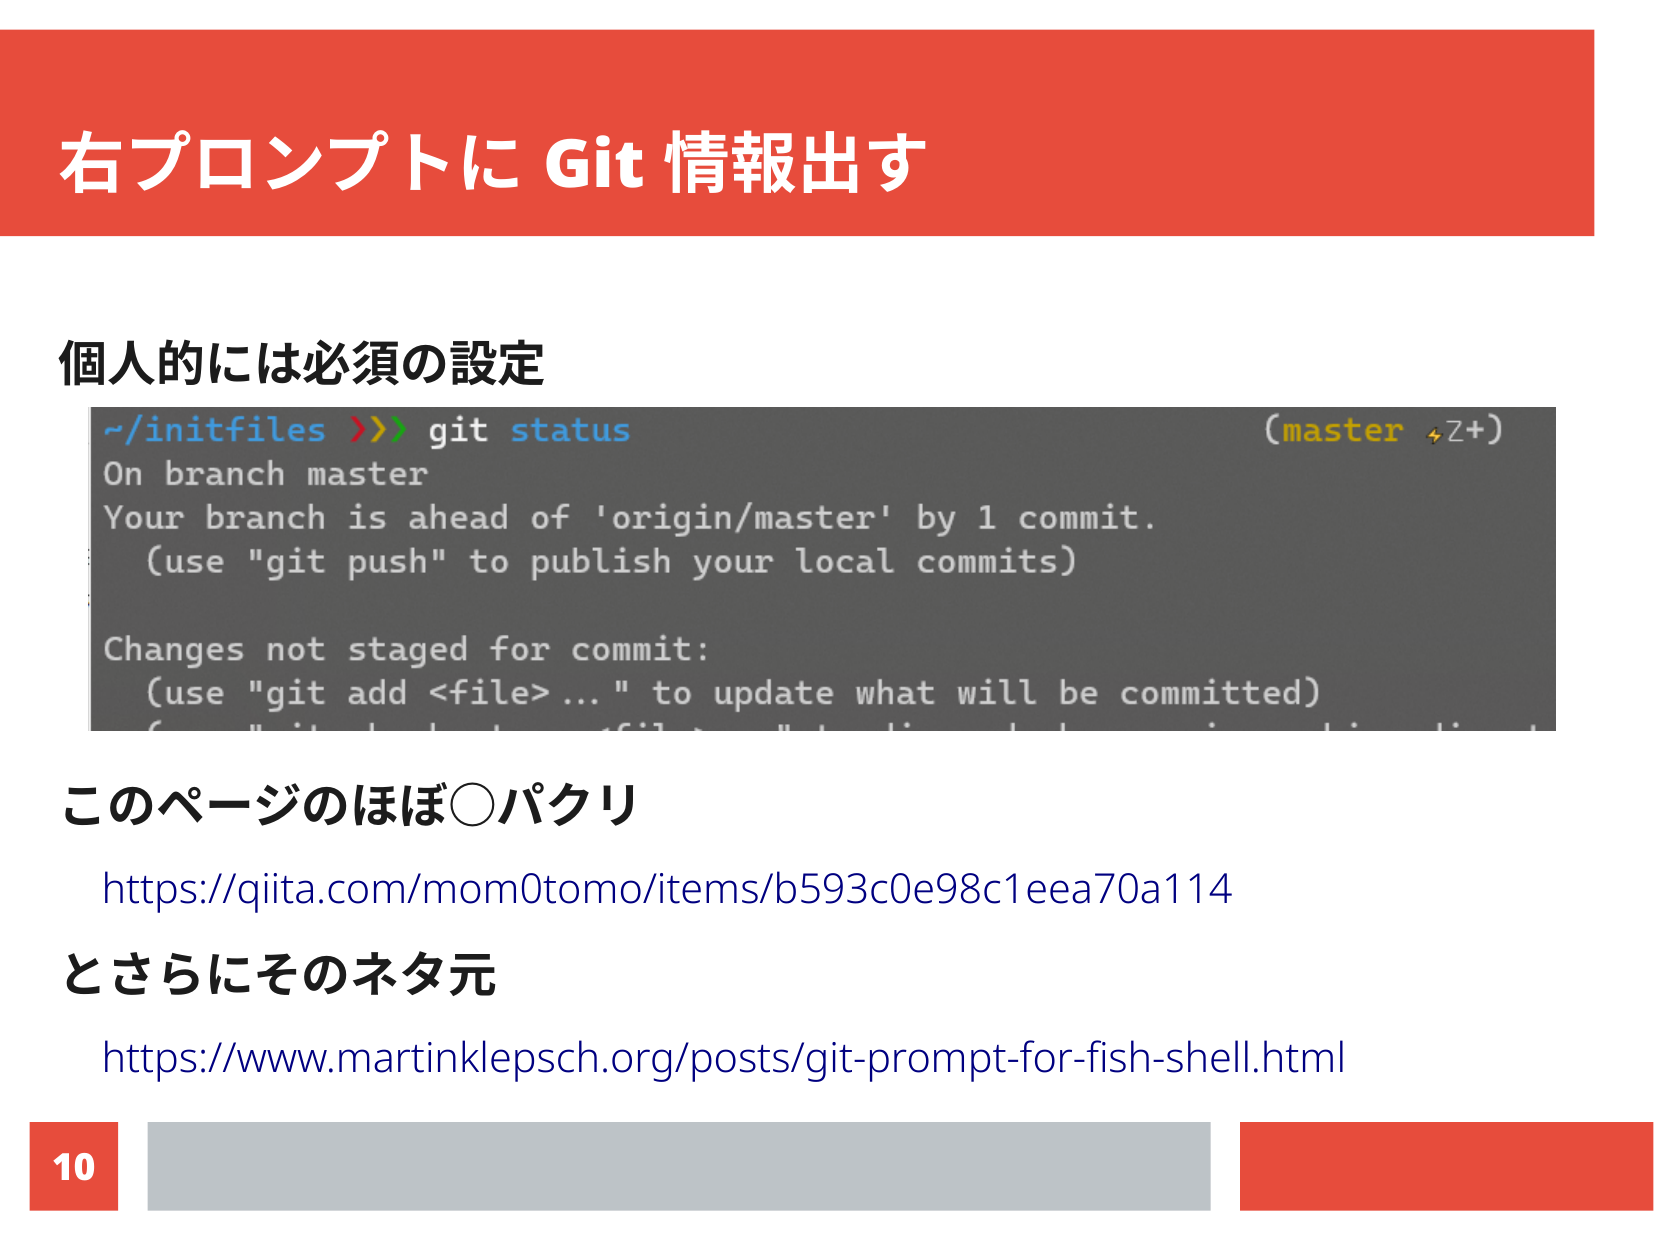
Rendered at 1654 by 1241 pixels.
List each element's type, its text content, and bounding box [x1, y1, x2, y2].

list 個人的には必須の設定 このページのほぼ○パクリ https://qiita.com/mom0tomo/items/b593c0e98c1eea70a114 とさらにそのネタ元 https://www.martinklepsch.org/posts/git-prompt-for-fish-shell.html [59, 324, 1565, 1093]
picture [88, 407, 1556, 731]
title 右プロンプトにGit情報出す [59, 59, 1595, 207]
